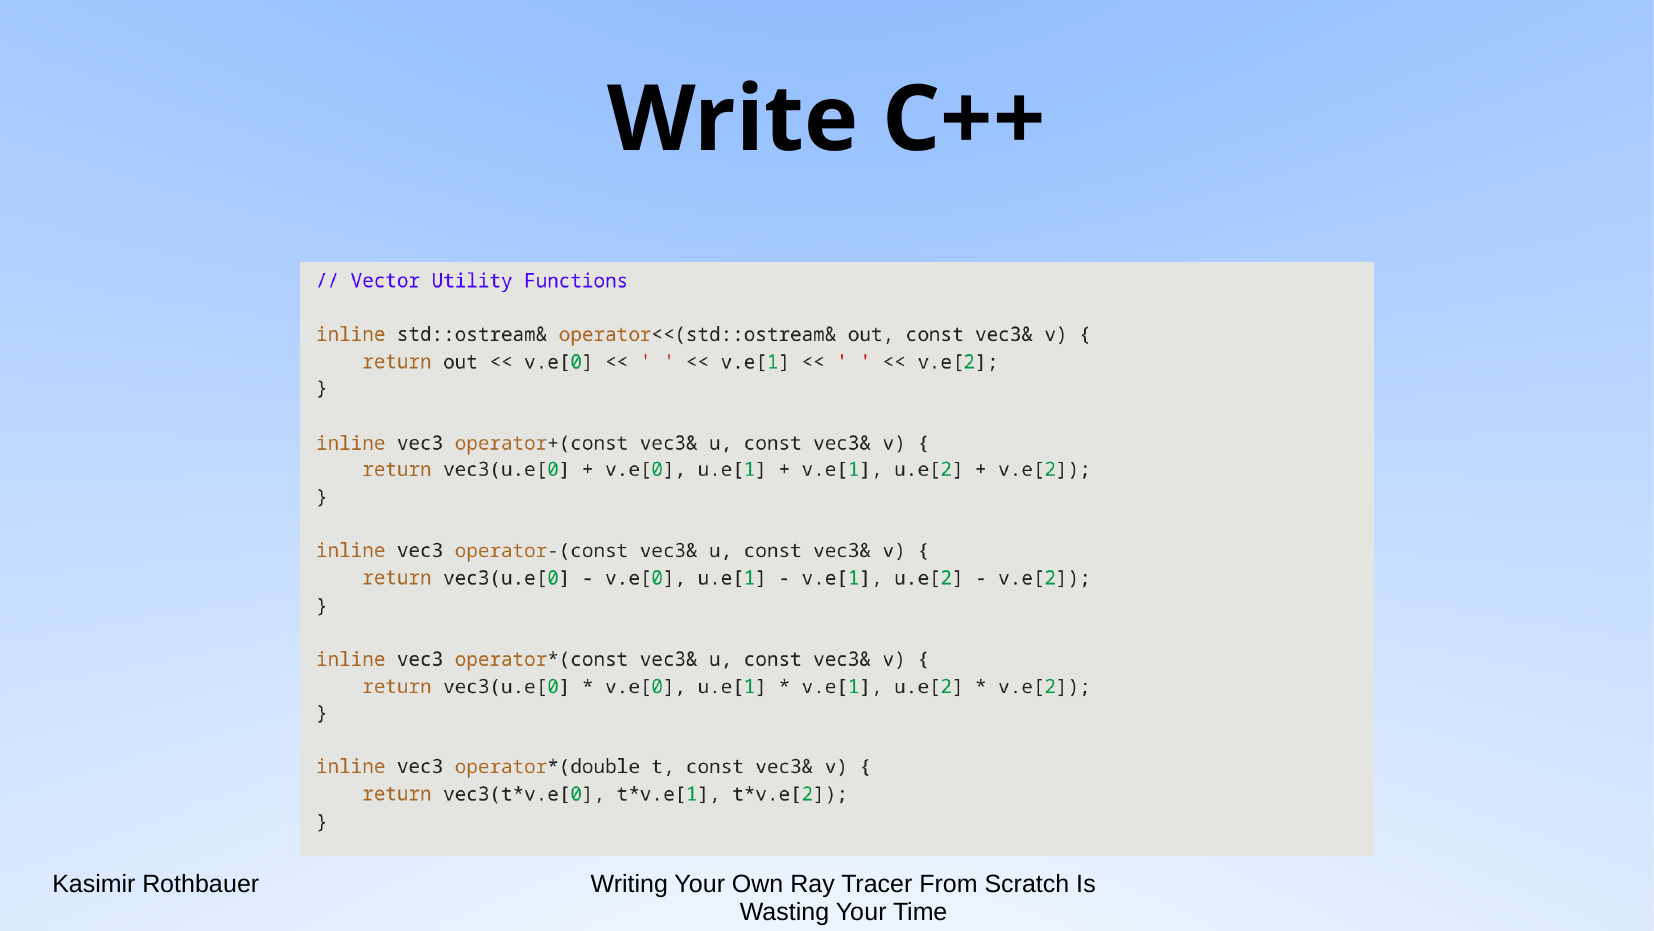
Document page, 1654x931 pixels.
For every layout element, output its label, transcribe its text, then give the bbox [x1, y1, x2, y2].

title Write C++ [82, 37, 1571, 193]
text_box Kasimir Rothbauer [37, 862, 413, 906]
picture [0, 0, 1654, 931]
text_box Writing Your Own Ray Tracer From Scratch Is Wasting Your Time [562, 862, 1126, 931]
